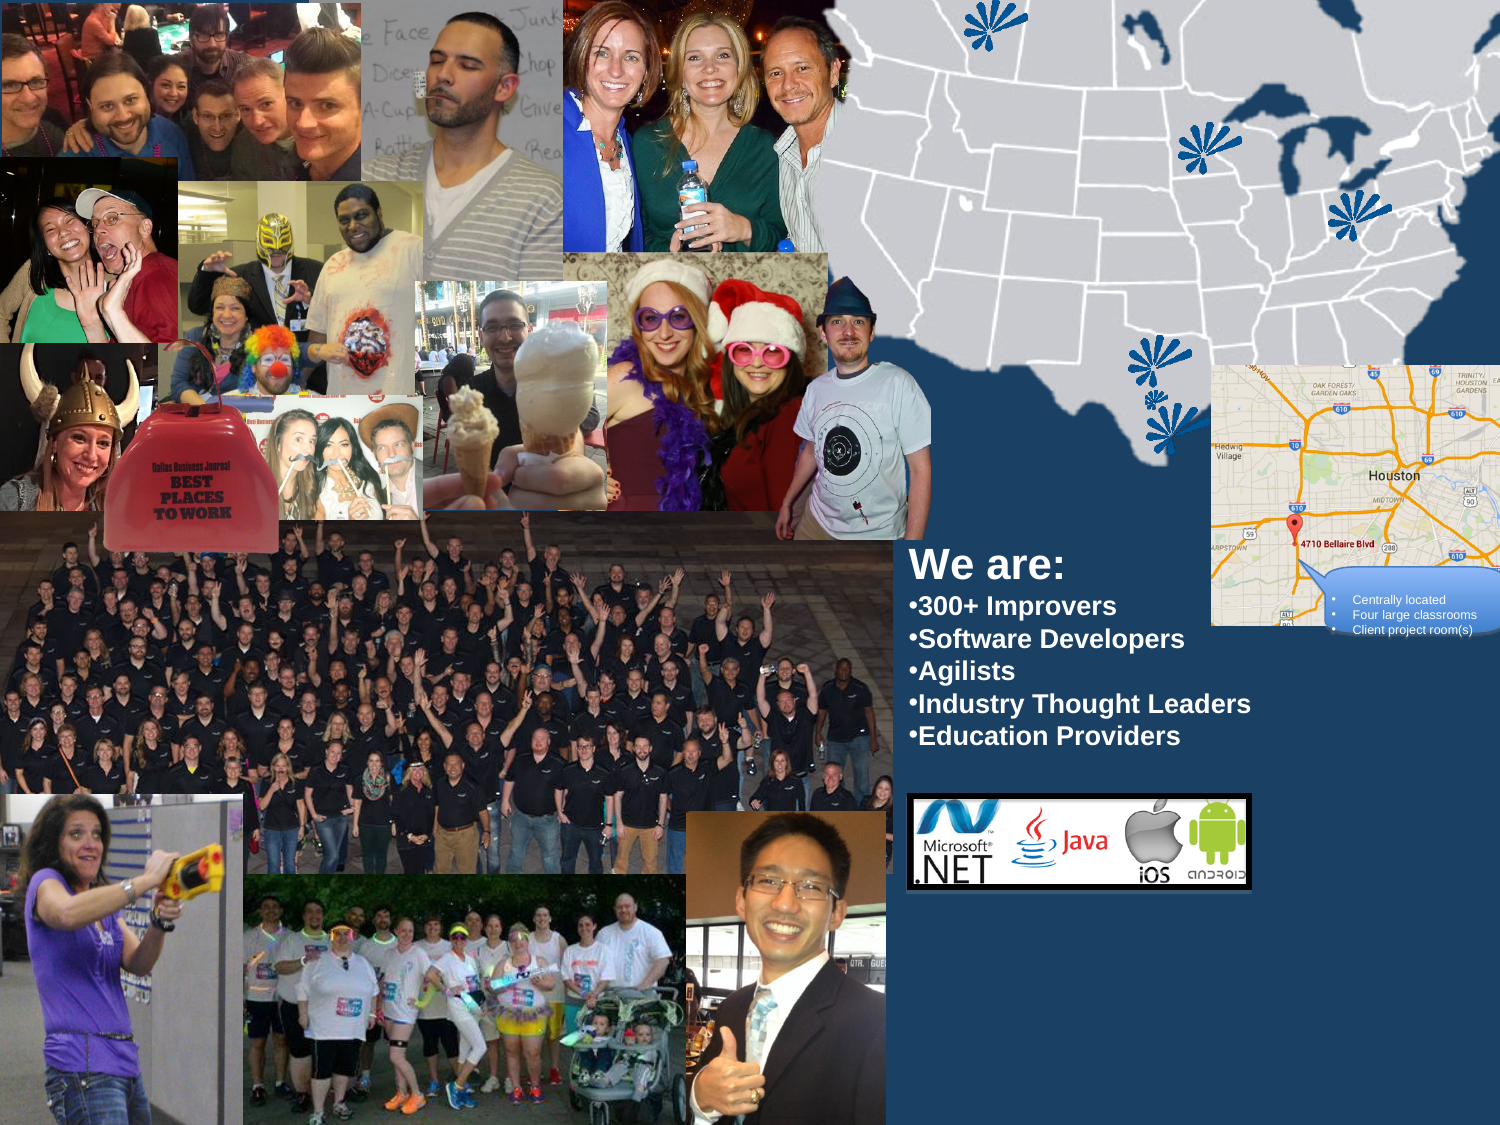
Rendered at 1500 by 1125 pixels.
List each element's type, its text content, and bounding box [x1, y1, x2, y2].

picture [0, 0, 1500, 1125]
text_box We are: 300+ Improvers Software Developers Agilists Industry Thought Leaders Education Providers [893, 528, 1267, 792]
picture [914, 803, 1244, 884]
text_box Centrally located Four large classrooms Client project room(s) [1298, 559, 1500, 632]
